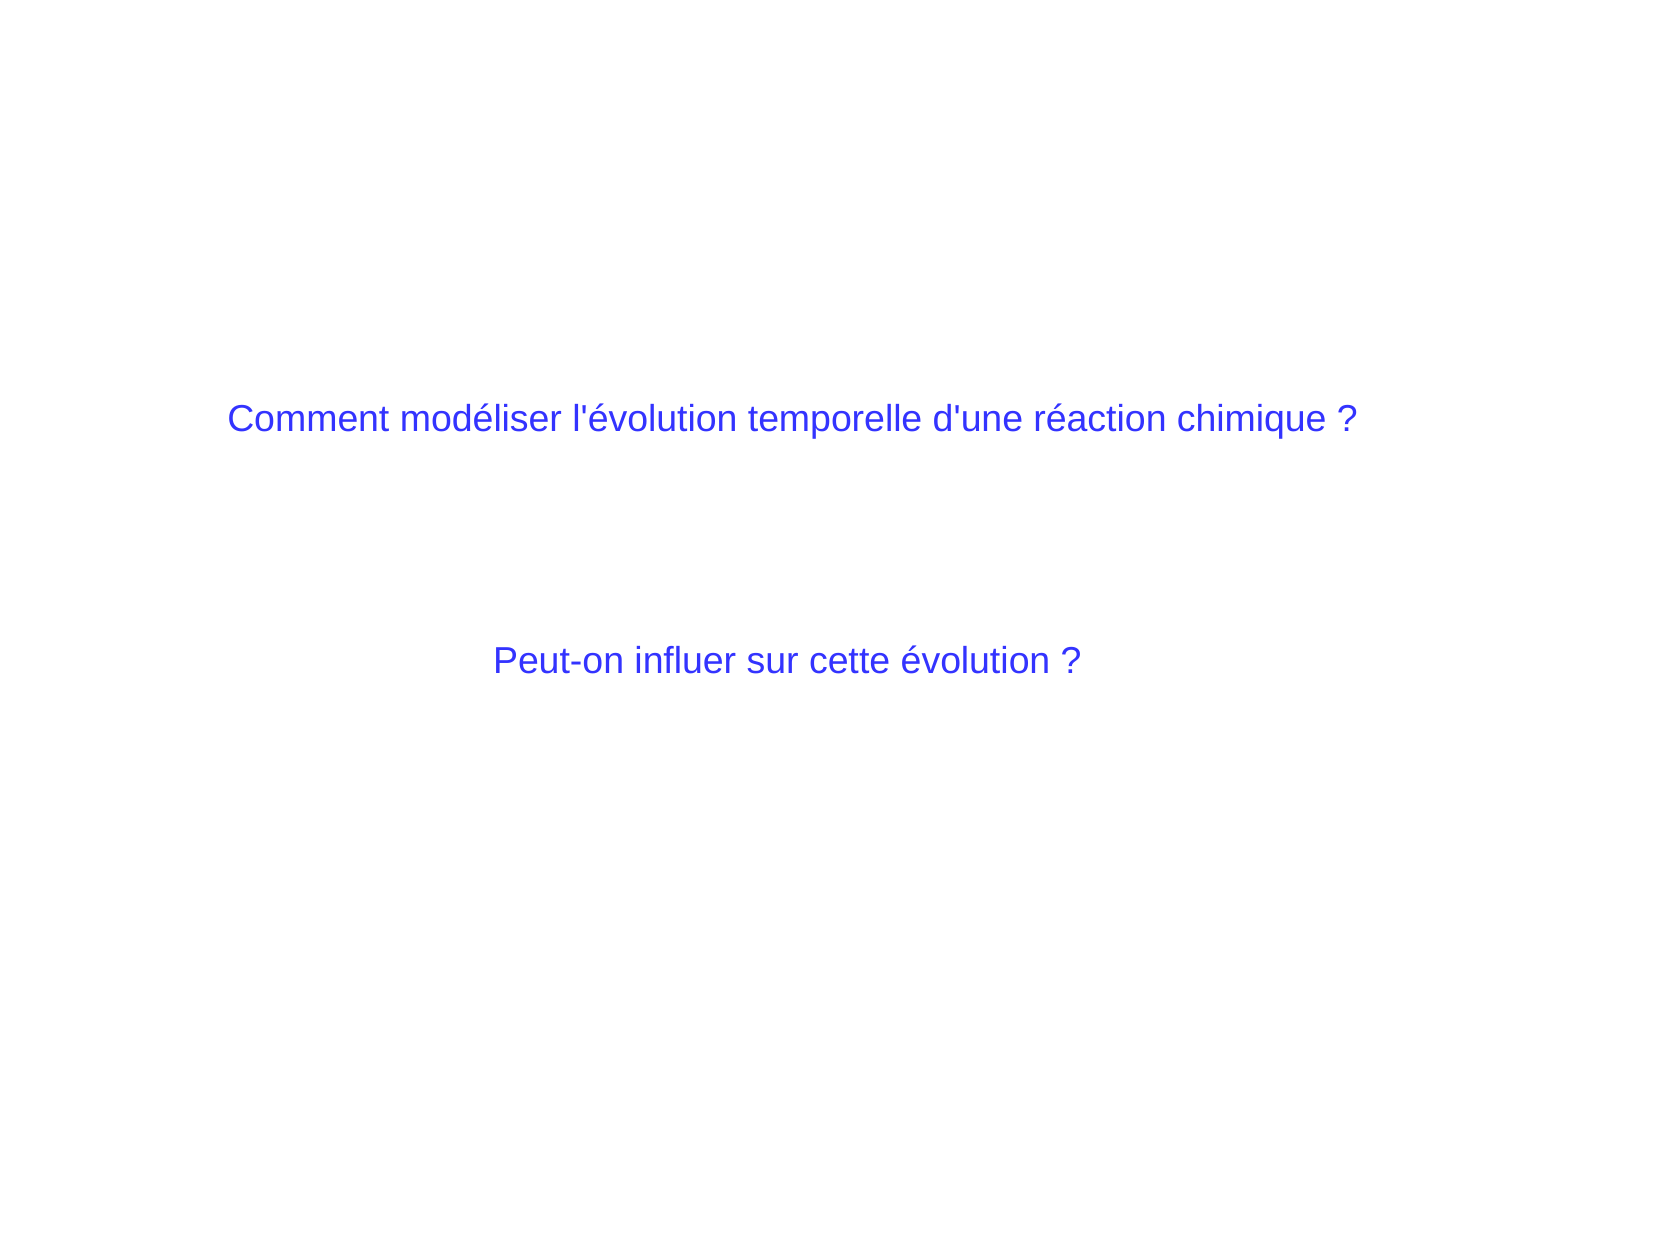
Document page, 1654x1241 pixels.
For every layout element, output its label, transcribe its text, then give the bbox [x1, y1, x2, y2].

text_box Peut-on influer sur cette évolution ? [478, 631, 1117, 689]
text_box Comment modéliser l'évolution temporelle d'une réaction chimique ? [212, 389, 1430, 447]
